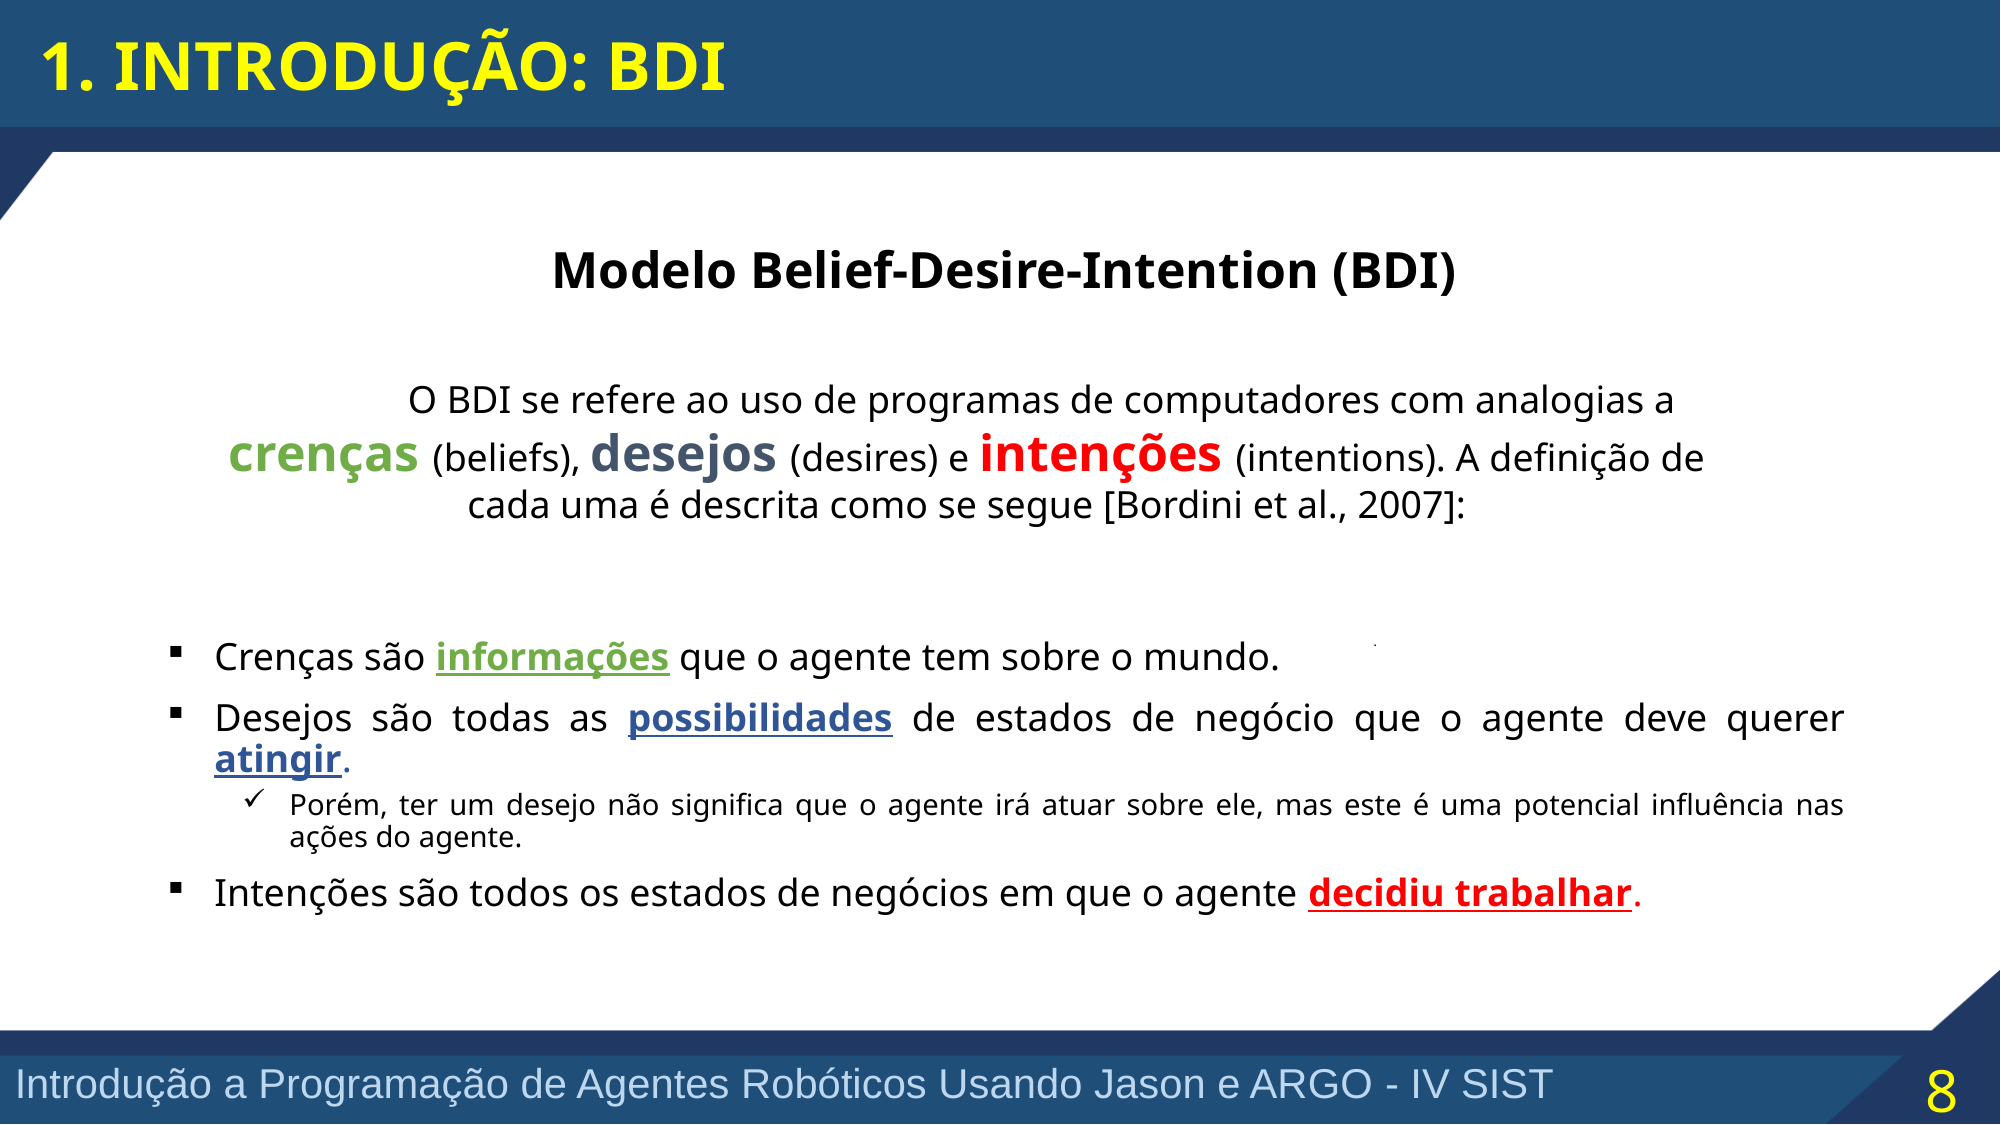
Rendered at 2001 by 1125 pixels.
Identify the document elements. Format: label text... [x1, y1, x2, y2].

text_box Modelo Belief-Desire-Intention (BDI) [366, 230, 1643, 306]
text_box O BDI se refere ao uso de programas de computadores com analogias a crenças (beliefs), desejos (desires) e intenções (intentions). A definição de cada uma é descrita como se segue [Bordini et al., 2007]: [194, 368, 1740, 534]
text_box Crenças são informações que o agente tem sobre o mundo. Desejos são todas as possibilidades de estados de negócio que o agente deve querer atingir. Porém, ter um desejo não significa que o agente irá atuar sobre ele, mas este é uma potencial influência nas ações do agente. Intenções são todos os estados de negócios em que o agente decidiu trabalhar. [152, 630, 1861, 963]
text_box 1. INTRODUÇÃO: BDI [24, 16, 2000, 112]
picture [0, 0, 2000, 1124]
